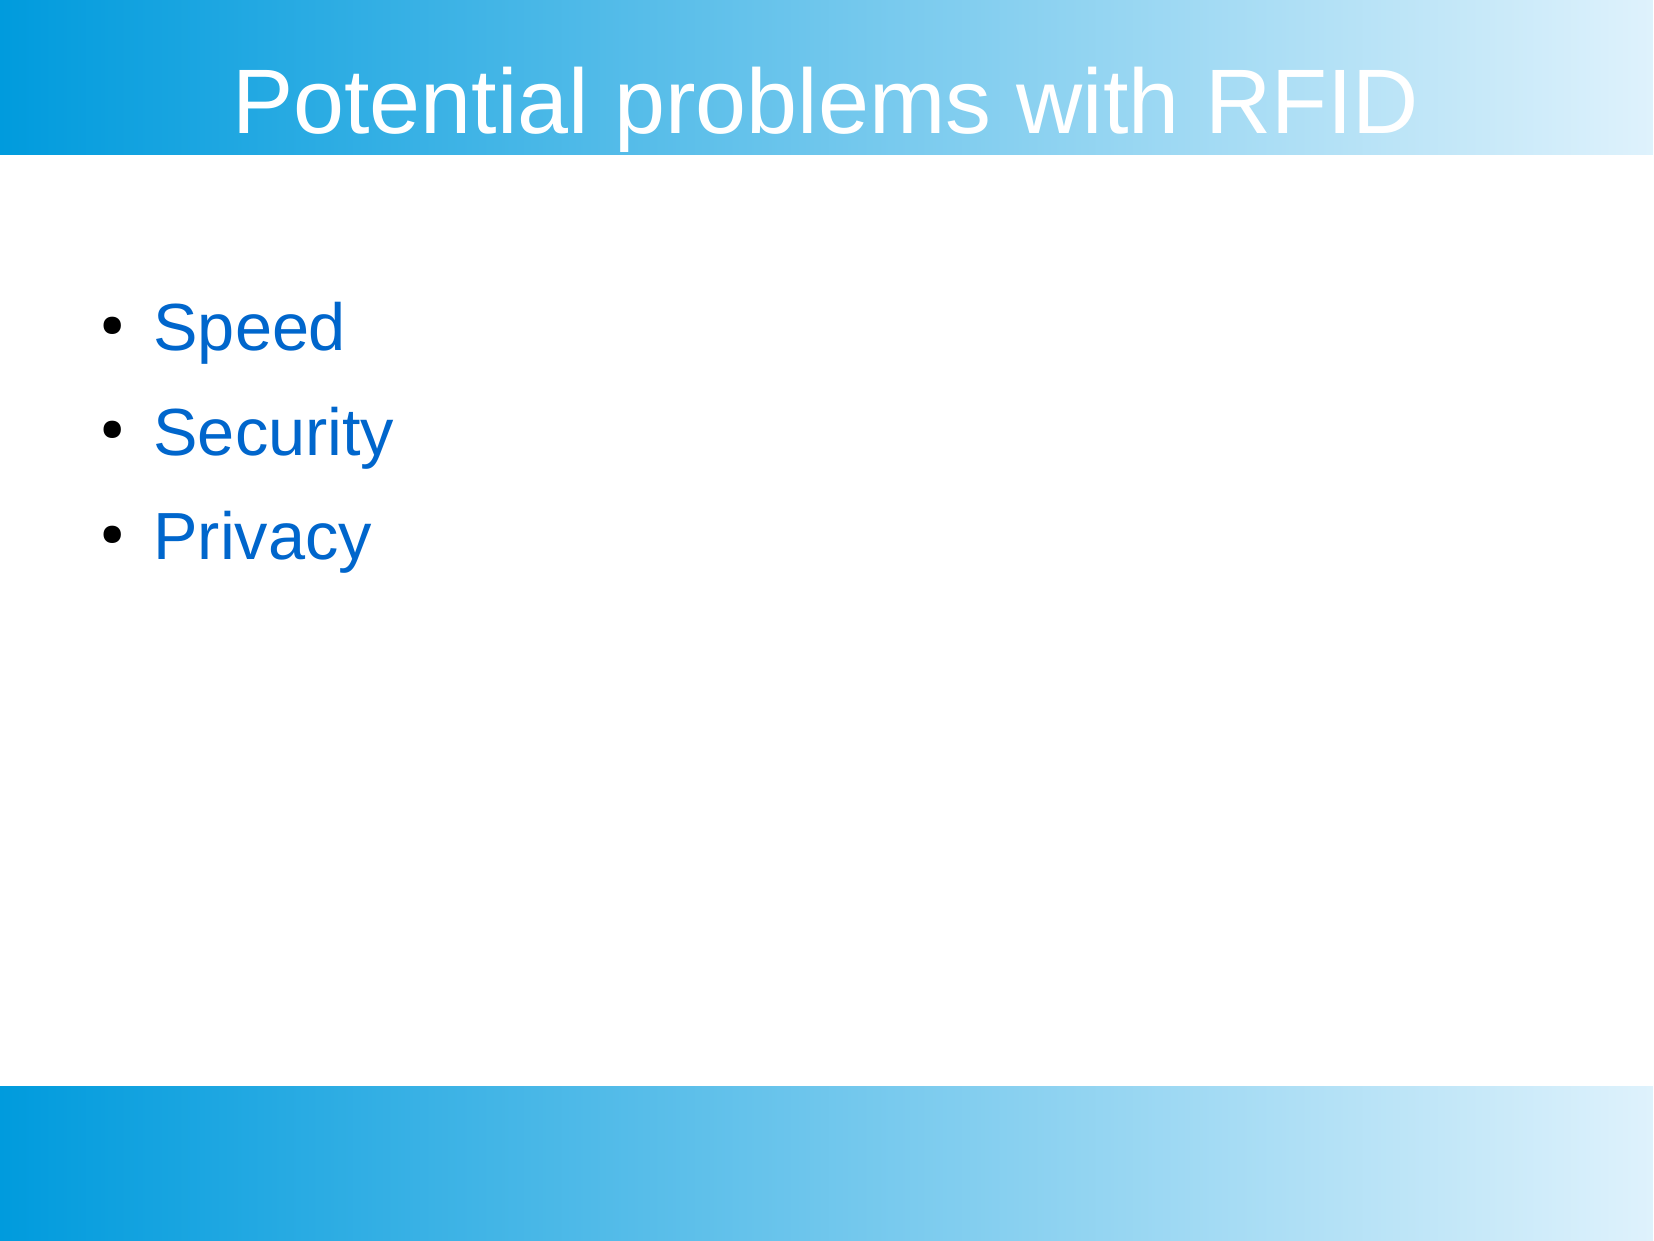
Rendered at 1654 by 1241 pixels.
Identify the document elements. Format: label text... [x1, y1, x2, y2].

list Speed Security Privacy [82, 290, 1571, 1010]
title Potential problems with RFID [82, 49, 1571, 155]
